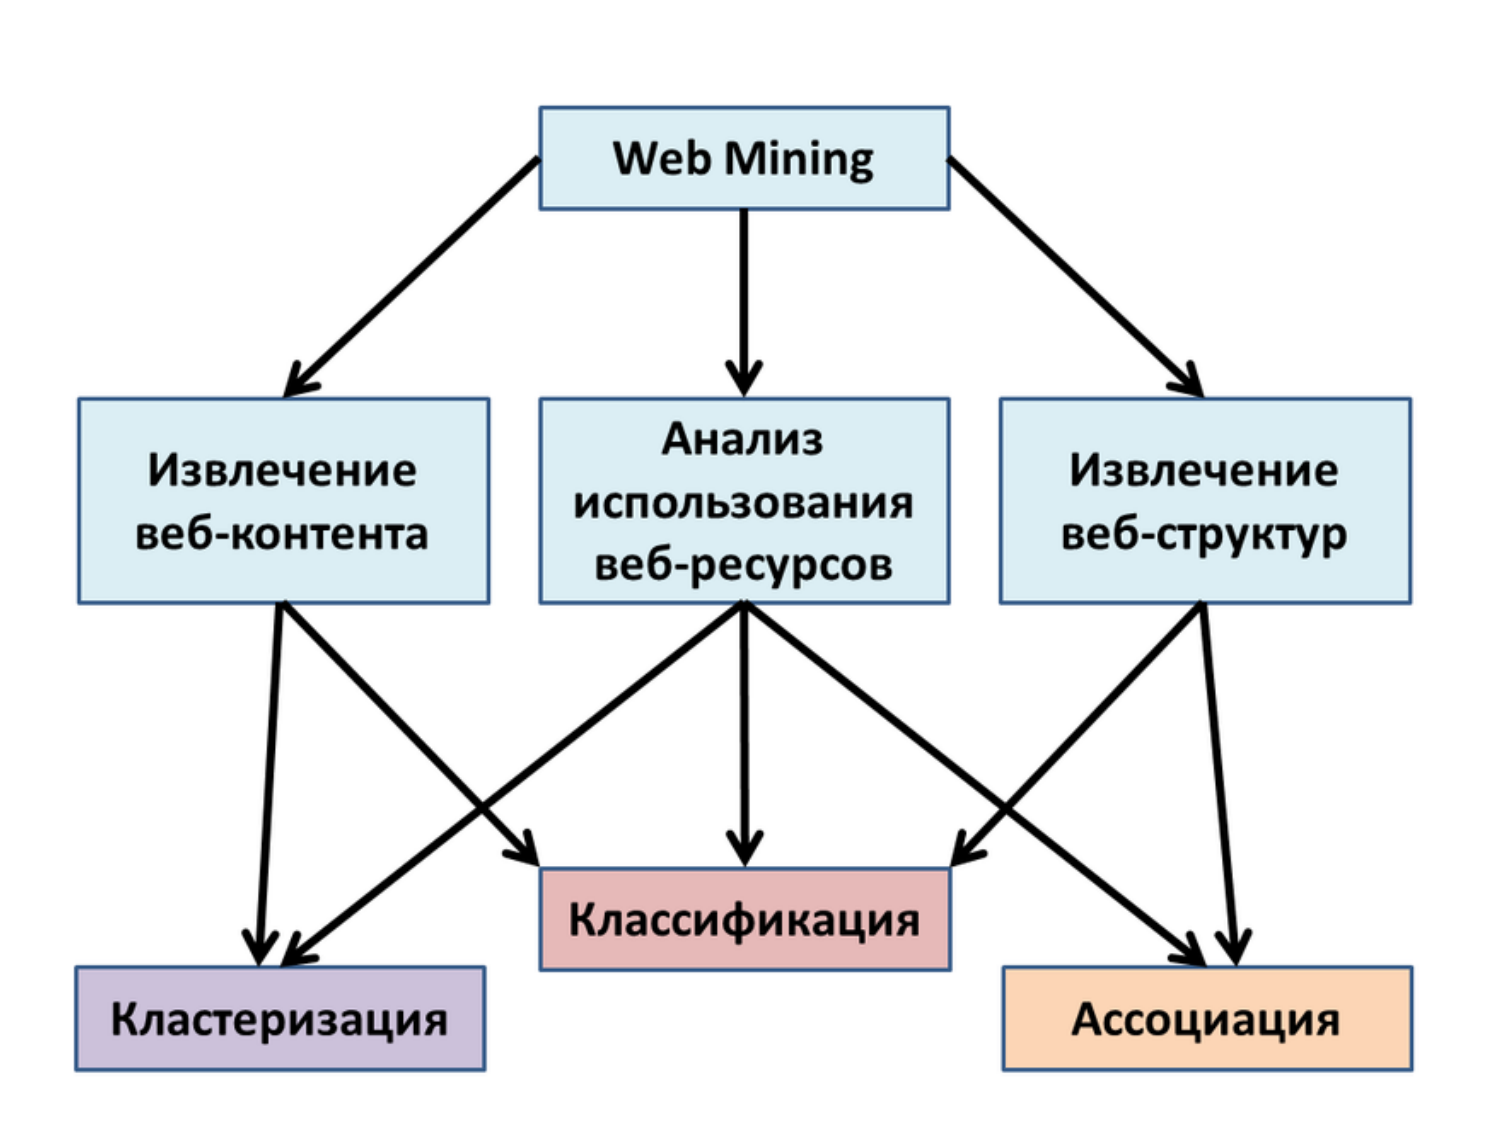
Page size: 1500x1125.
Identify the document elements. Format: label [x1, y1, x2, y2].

picture [59, 89, 1424, 1085]
